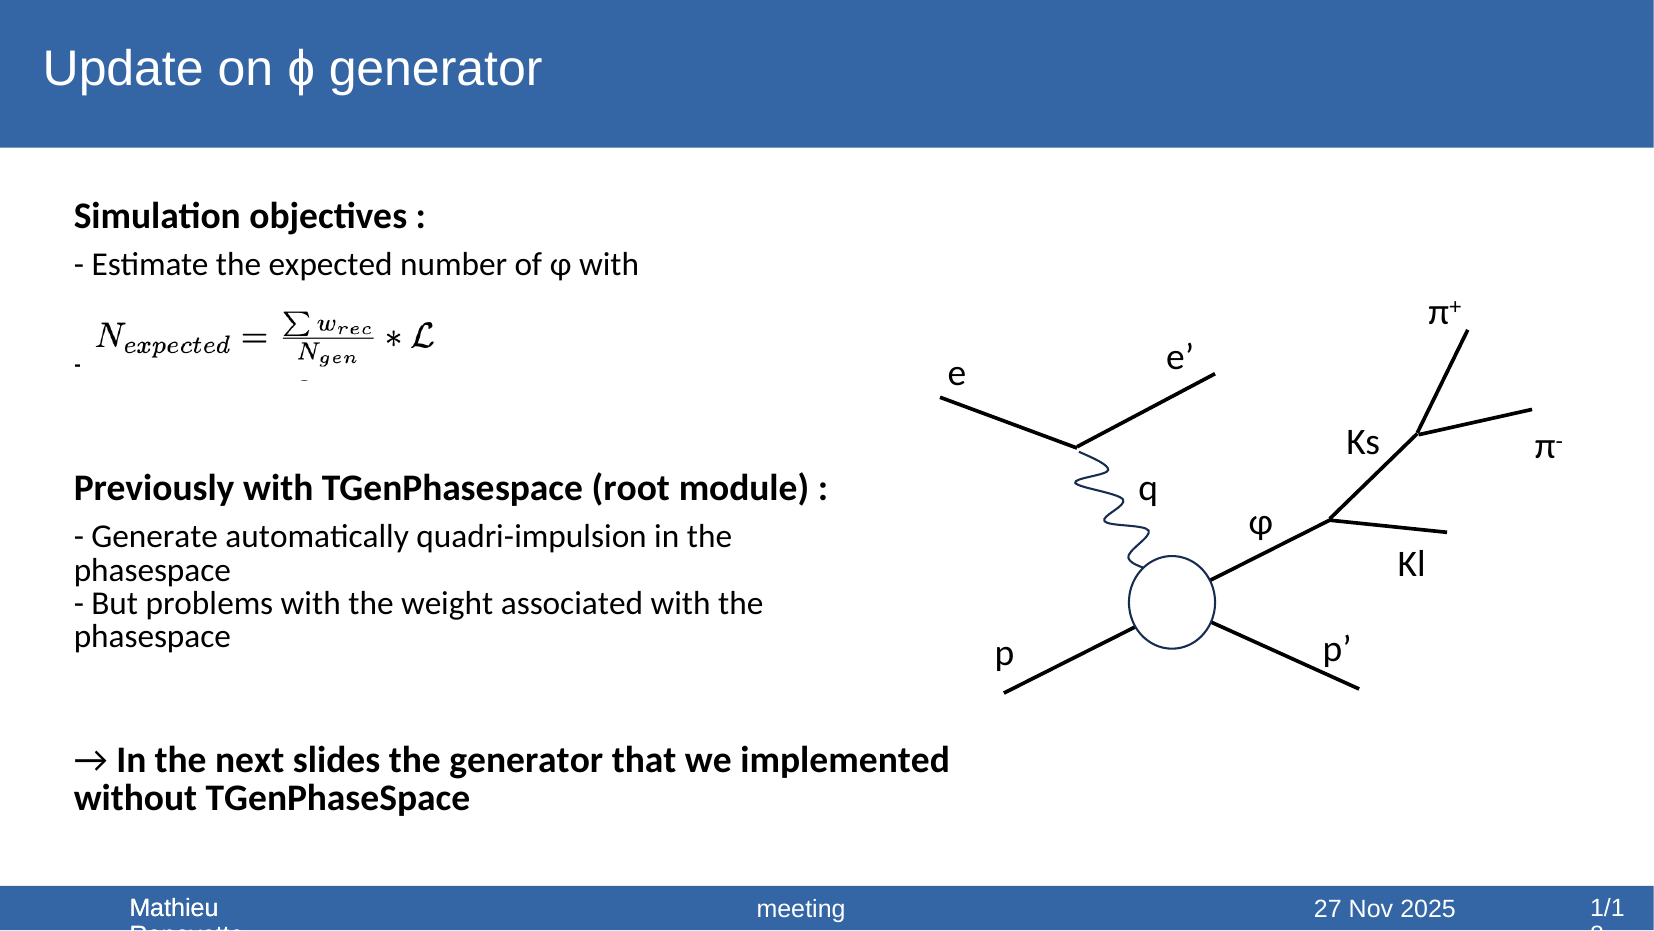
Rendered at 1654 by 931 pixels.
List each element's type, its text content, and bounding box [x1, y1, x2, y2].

text_box Previously with TGenPhasespace (root module) : - Generate automatically quadri-impulsion in the phasespace - But problems with the weight associated with the phasespace [59, 465, 853, 706]
text_box 1/18 [1575, 885, 1654, 930]
text_box meeting [734, 887, 953, 931]
text_box Update on ɸ generator [27, 32, 886, 106]
text_box Kl [1382, 531, 1445, 593]
text_box Simulation objectives : - Estimate the expected number of ɸ with - Find interresting cuts [59, 192, 704, 434]
picture [80, 302, 456, 380]
text_box e’ [1150, 324, 1262, 386]
text_box ɸ [1233, 489, 1298, 551]
text_box π- [1519, 413, 1613, 520]
text_box [226, 885, 1592, 931]
text_box Mathieu Ronayette [114, 885, 355, 929]
text_box 27 Nov 2025 [1299, 887, 1536, 931]
text_box → In the next slides the generator that we implemented without TGenPhaseSpace [59, 737, 980, 845]
text_box p [979, 620, 1044, 681]
text_box e [932, 340, 995, 401]
text_box [1128, 556, 1216, 649]
text_box [0, 0, 1654, 148]
text_box p’ [1307, 616, 1372, 678]
text_box q [1123, 455, 1188, 517]
text_box [0, 885, 131, 931]
text_box π+ [1413, 279, 1501, 340]
text_box Ks [1331, 409, 1419, 471]
